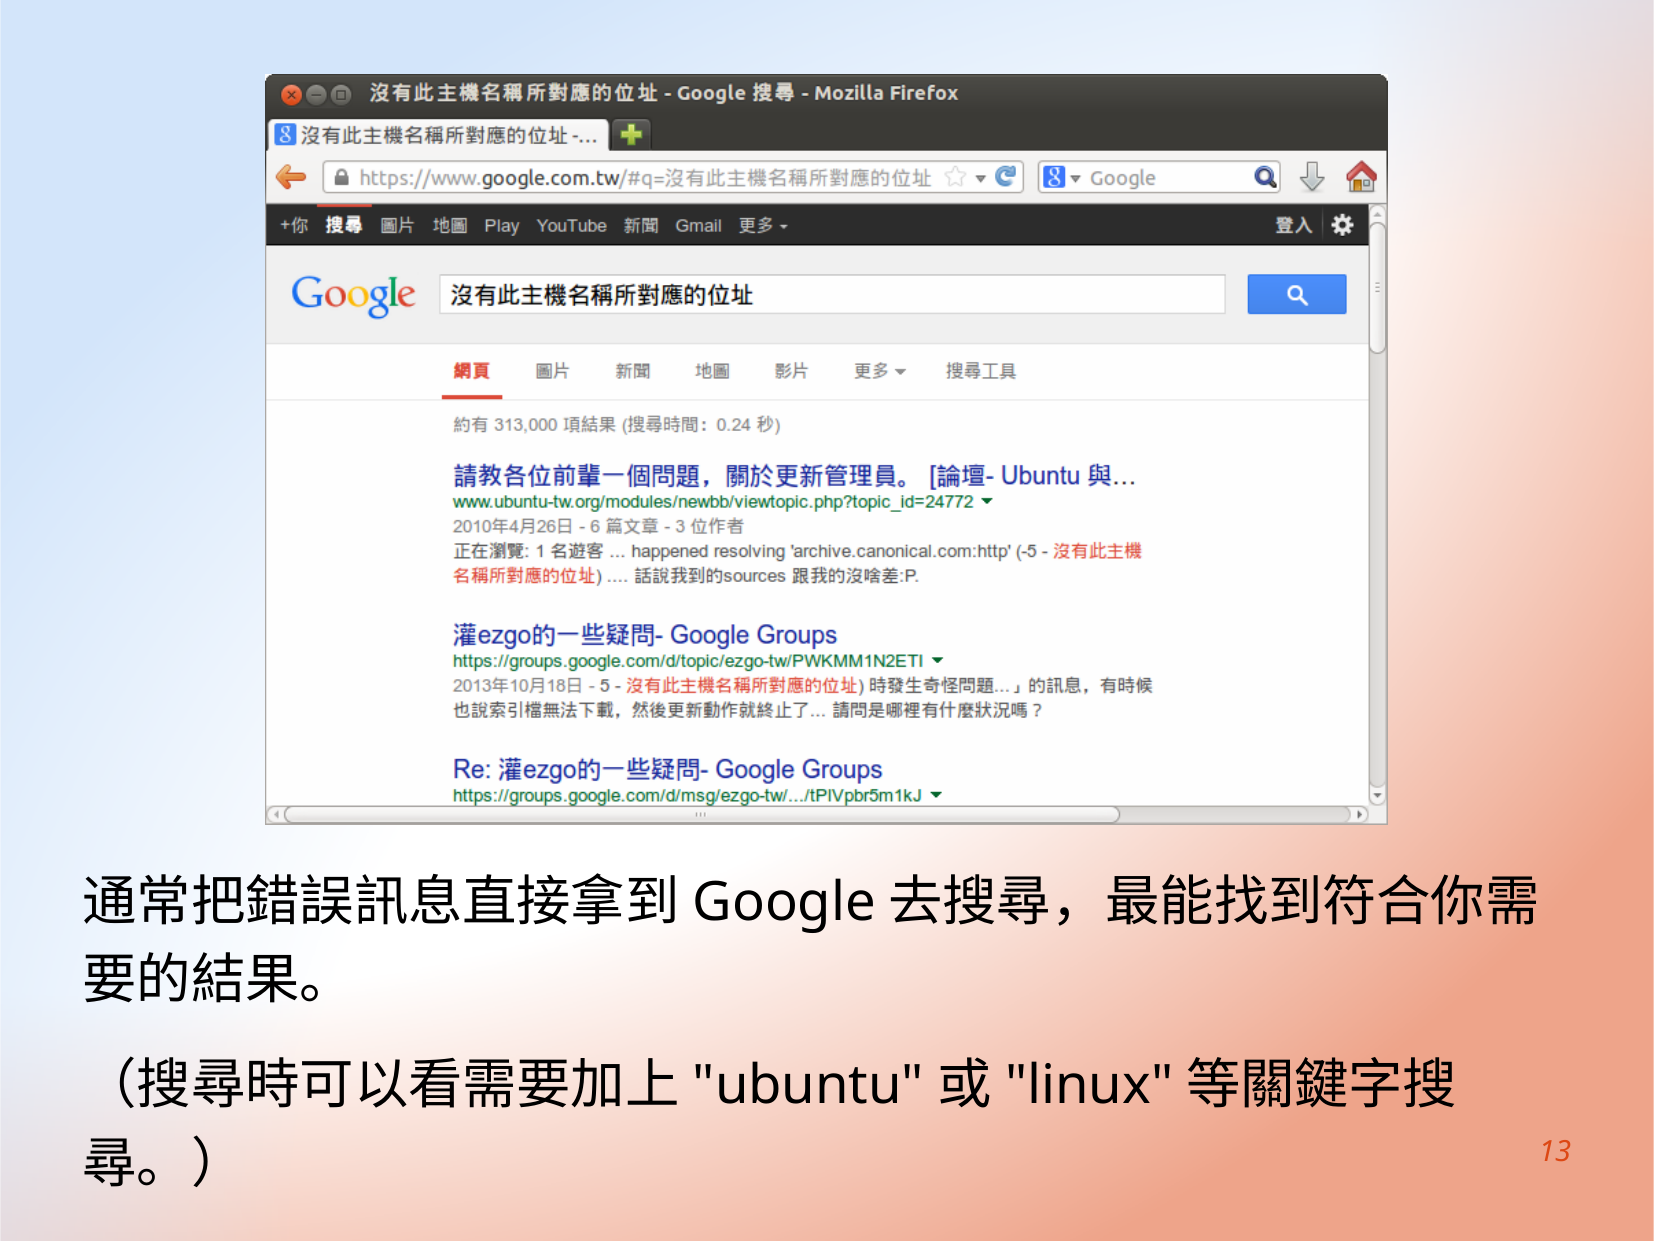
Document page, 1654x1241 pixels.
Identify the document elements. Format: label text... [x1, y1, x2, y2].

picture [0, 0, 1654, 1241]
list 通常把錯誤訊息直接拿到Google去搜尋，最能找到符合你需要的結果。 （搜尋時可以看需要加上"ubuntu"或"linux"等關鍵字搜尋。） [82, 857, 1571, 1201]
